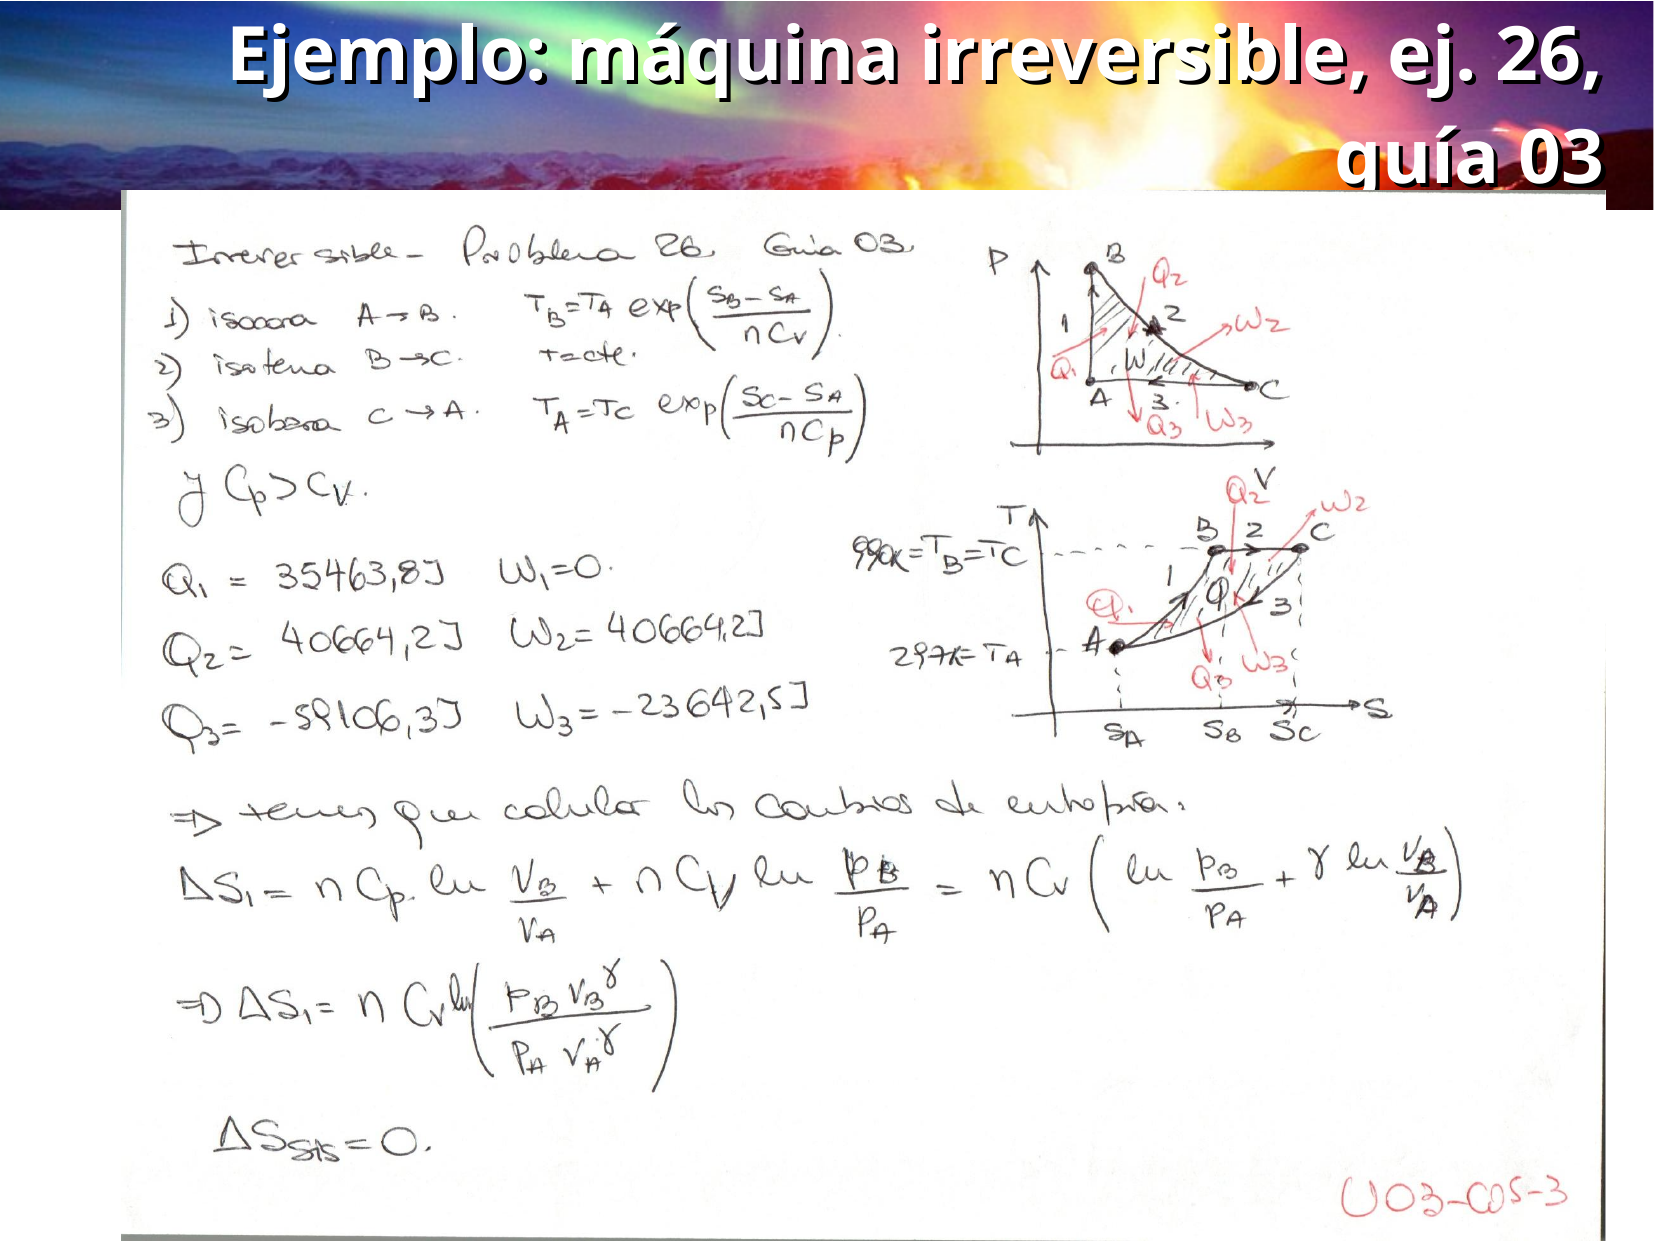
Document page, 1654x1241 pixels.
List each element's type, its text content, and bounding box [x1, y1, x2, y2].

title Ejemplo: máquina irreversible, ej. 26, guía 03 [45, 15, 1606, 191]
picture [0, 1, 1654, 1241]
